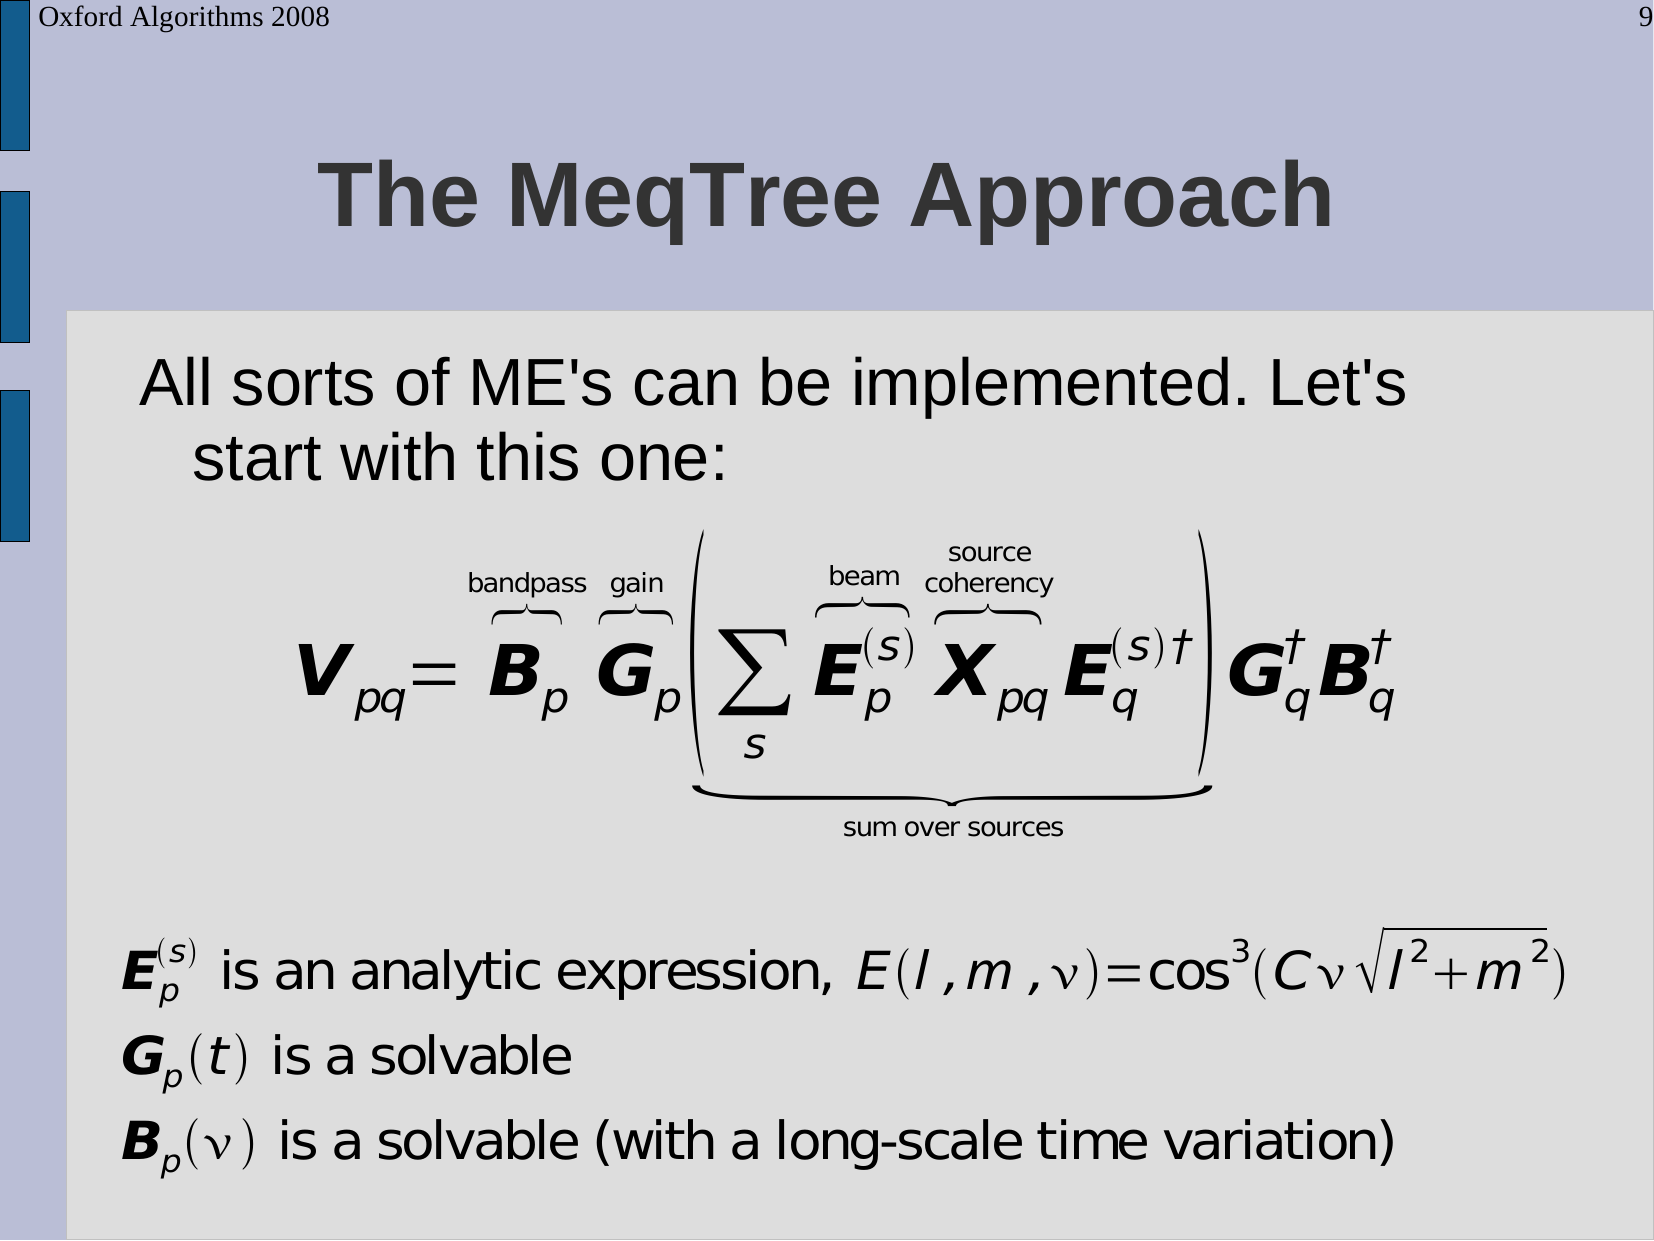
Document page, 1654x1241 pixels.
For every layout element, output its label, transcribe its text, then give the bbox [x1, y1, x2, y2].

list All sorts of ME's can be implemented. Let's start with this one: [121, 344, 1534, 525]
title The MeqTree Approach [121, 91, 1534, 299]
chart [112, 525, 1576, 1241]
